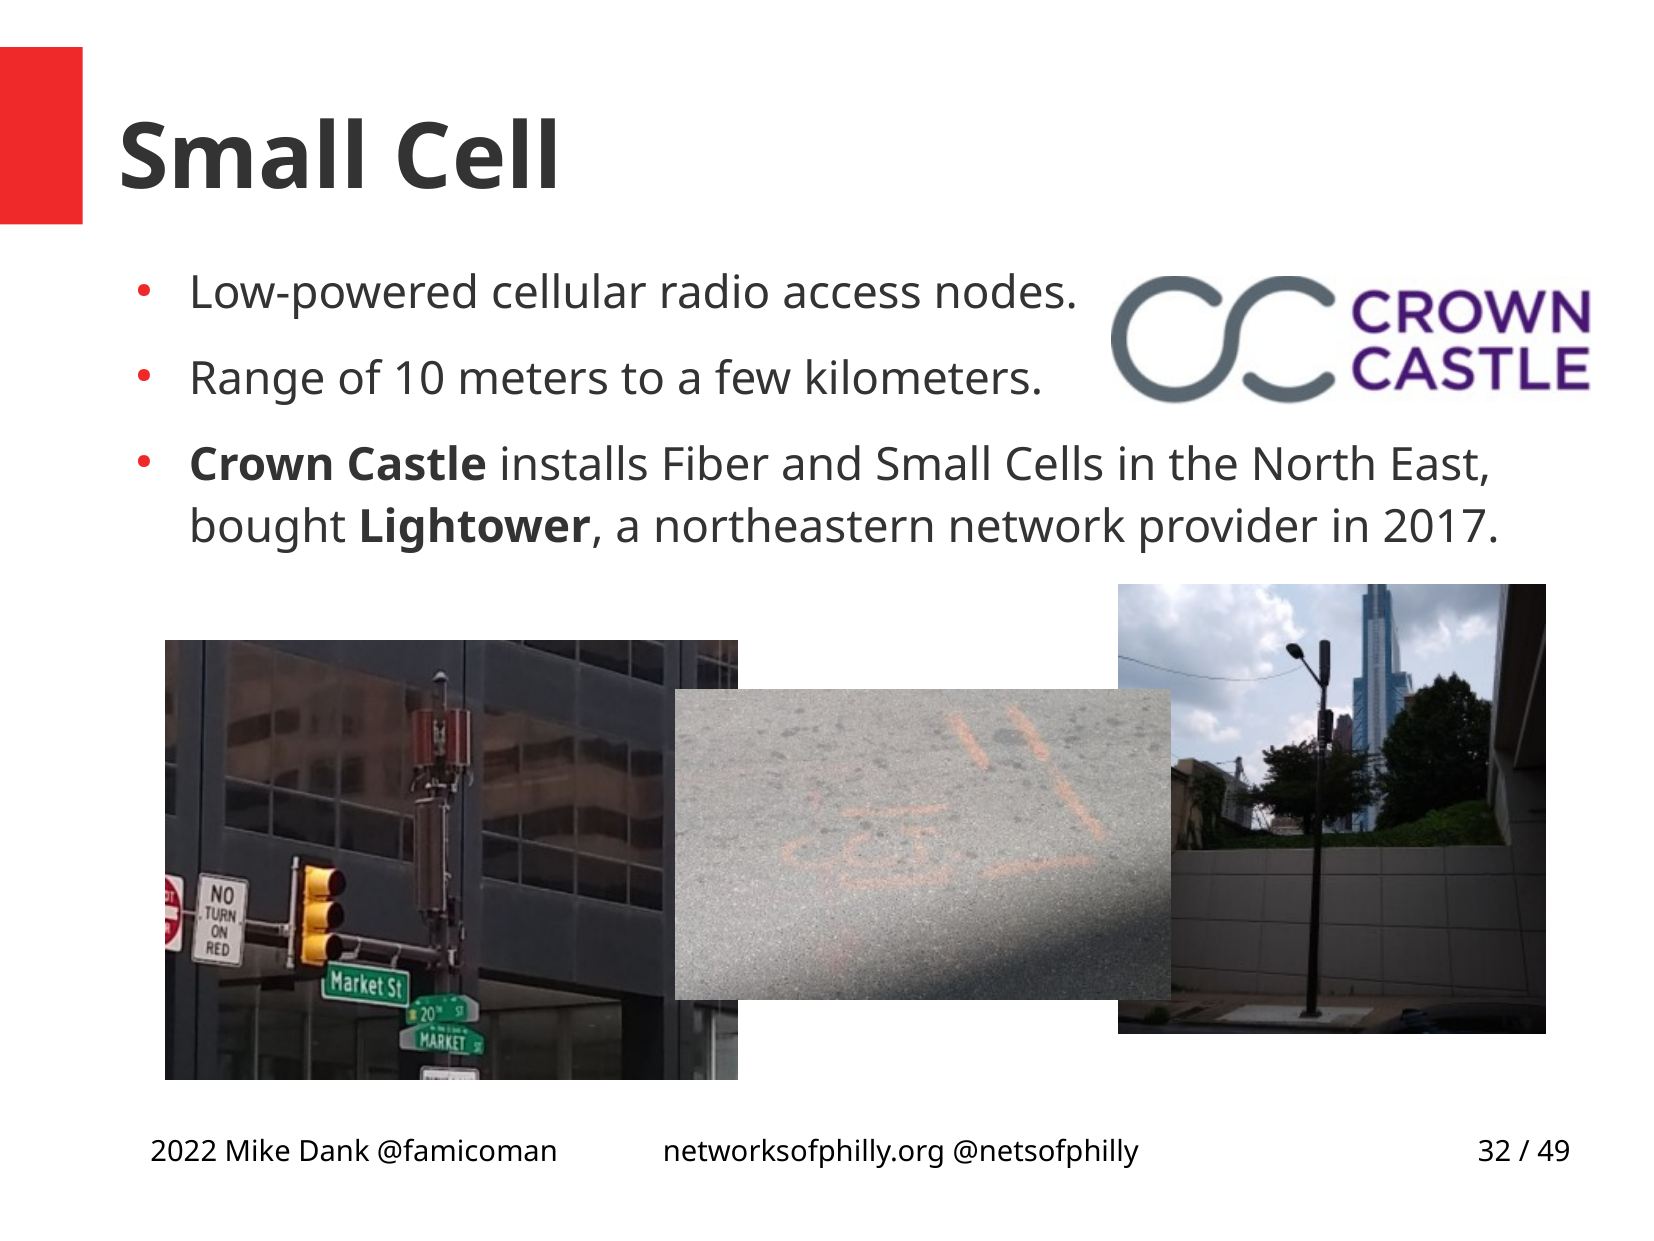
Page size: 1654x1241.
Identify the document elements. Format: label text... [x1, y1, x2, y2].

picture [165, 584, 1546, 1081]
list Low-powered cellular radio access nodes. Range of 10 meters to a few kilometers. Crown Castle installs Fiber and Small Cells in the North East, bought Lightower, a northeastern network provider in 2017. [118, 259, 1536, 980]
title Small Cell [118, 49, 1571, 257]
picture [1111, 276, 1591, 406]
